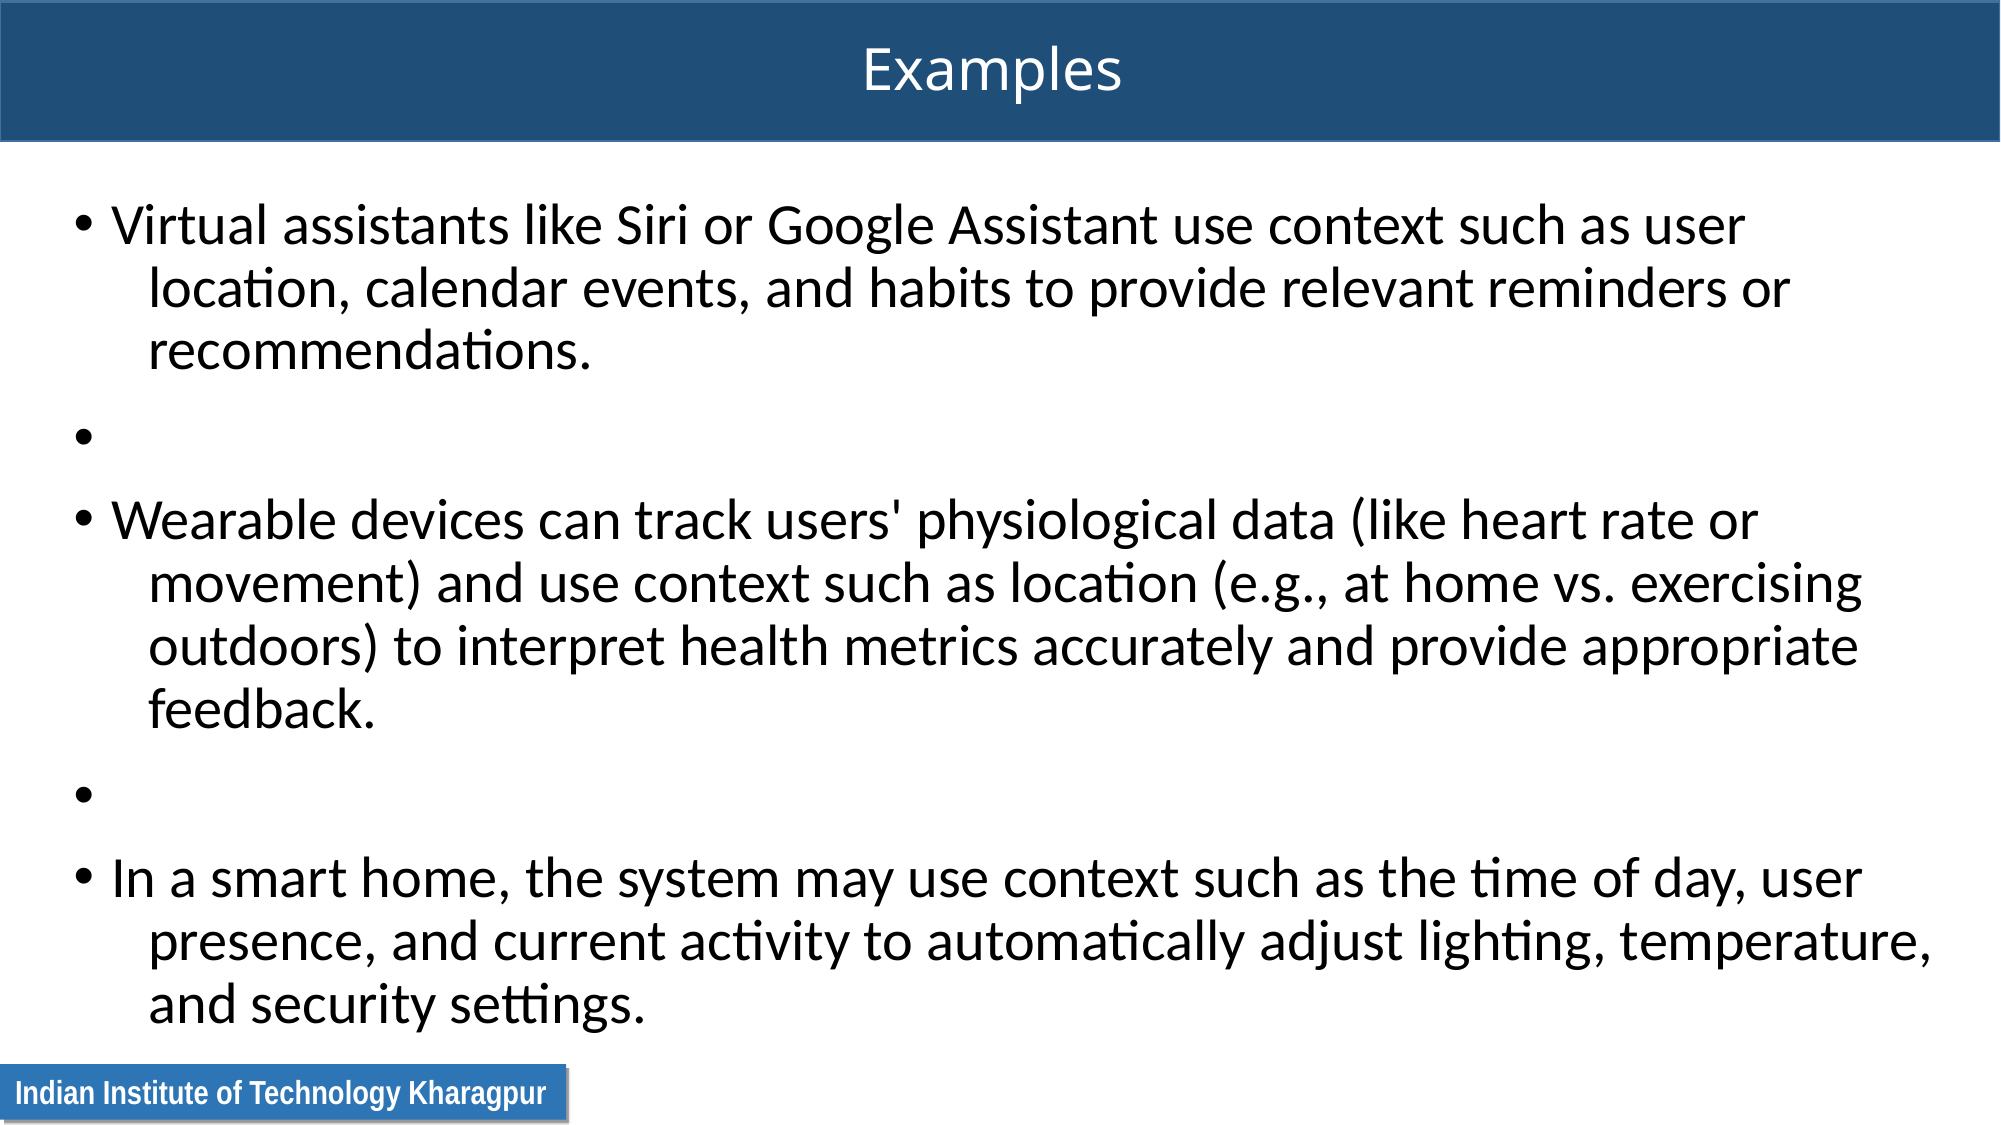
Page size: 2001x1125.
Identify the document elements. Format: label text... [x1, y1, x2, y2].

list Virtual assistants like Siri or Google Assistant use context such as user location, calendar events, and habits to provide relevant reminders or recommendations. Wearable devices can track users' physiological data (like heart rate or movement) and use context such as location (e.g., at home vs. exercising outdoors) to interpret health metrics accurately and provide appropriate feedback. In a smart home, the system may use context such as the time of day, user presence, and current activity to automatically adjust lighting, temperature, and security settings. [58, 186, 1954, 1065]
title Examples [0, 1, 2000, 141]
